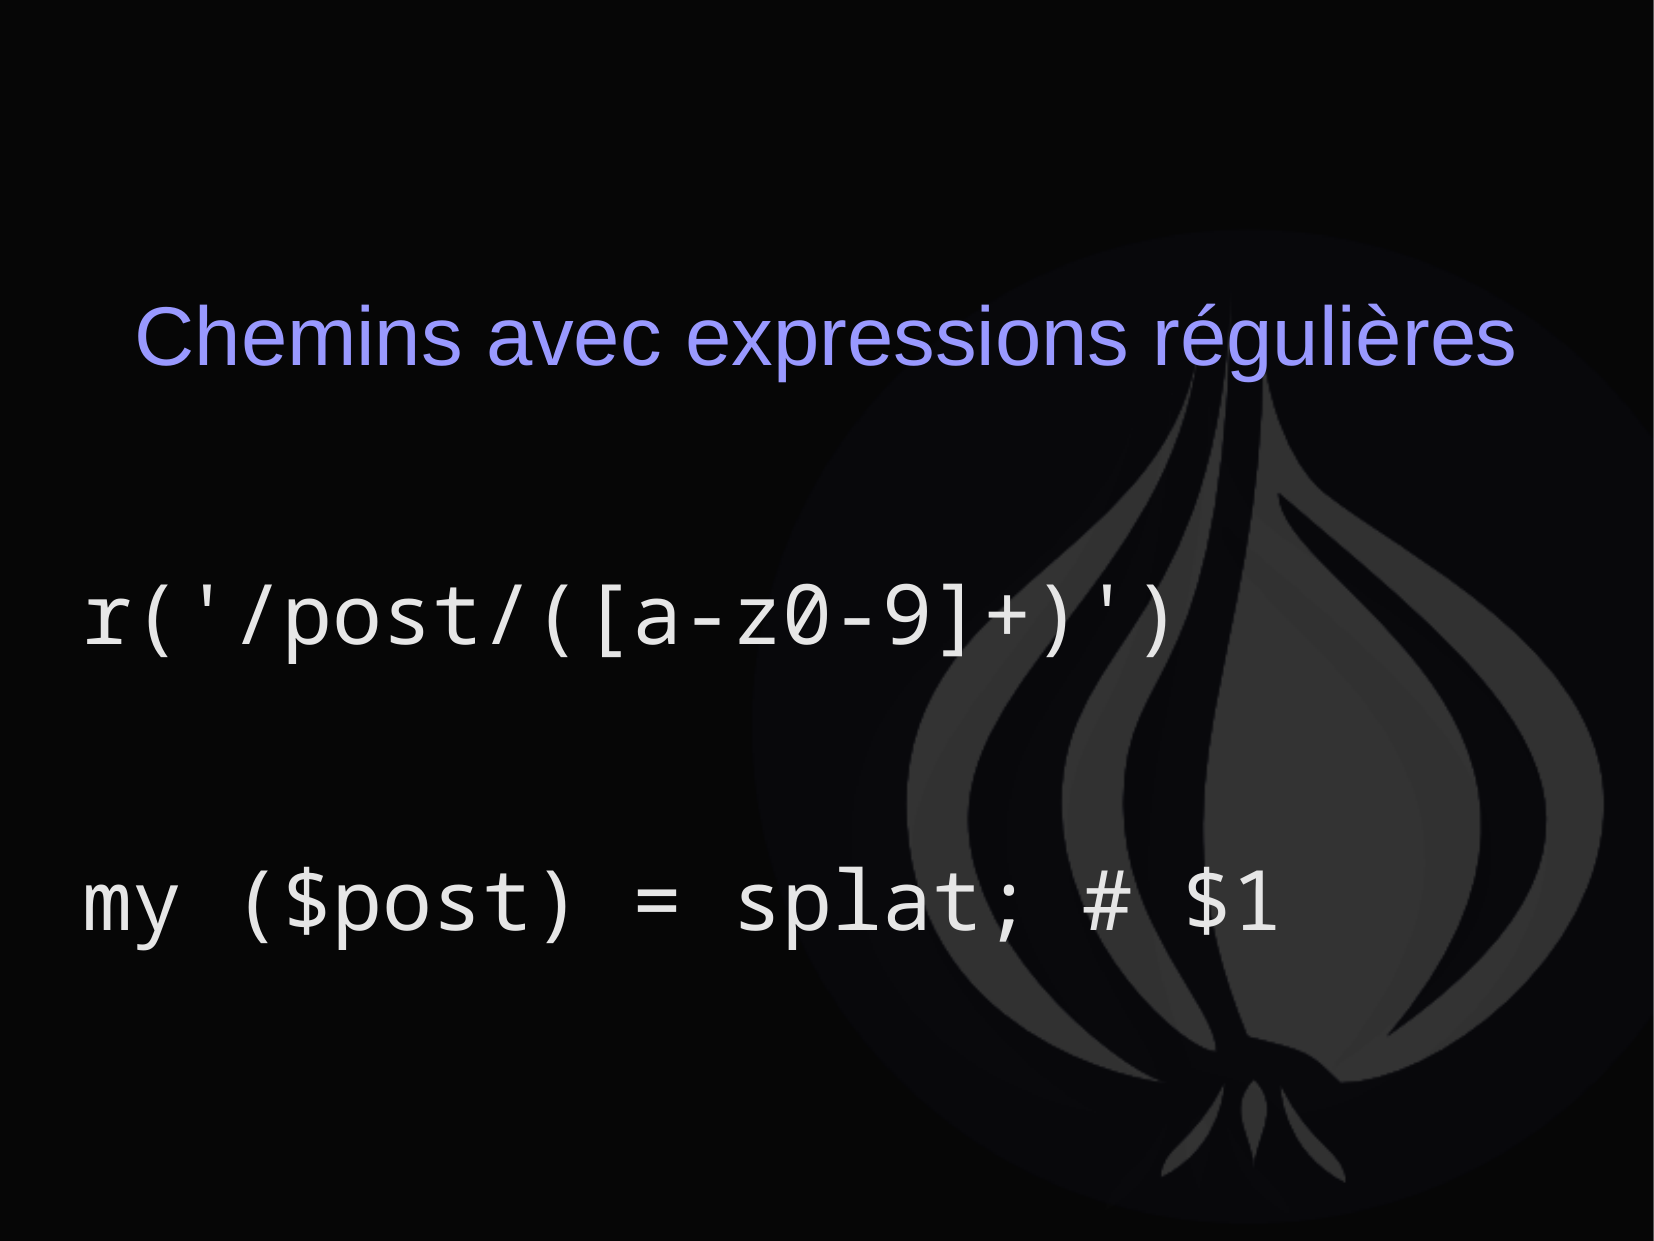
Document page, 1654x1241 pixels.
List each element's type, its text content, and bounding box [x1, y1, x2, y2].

list Chemins avec expressions régulières r('/post/([a-z0-9]+)') my ($post) = splat; # $1 [82, 290, 1571, 1109]
picture [0, 0, 1654, 1241]
